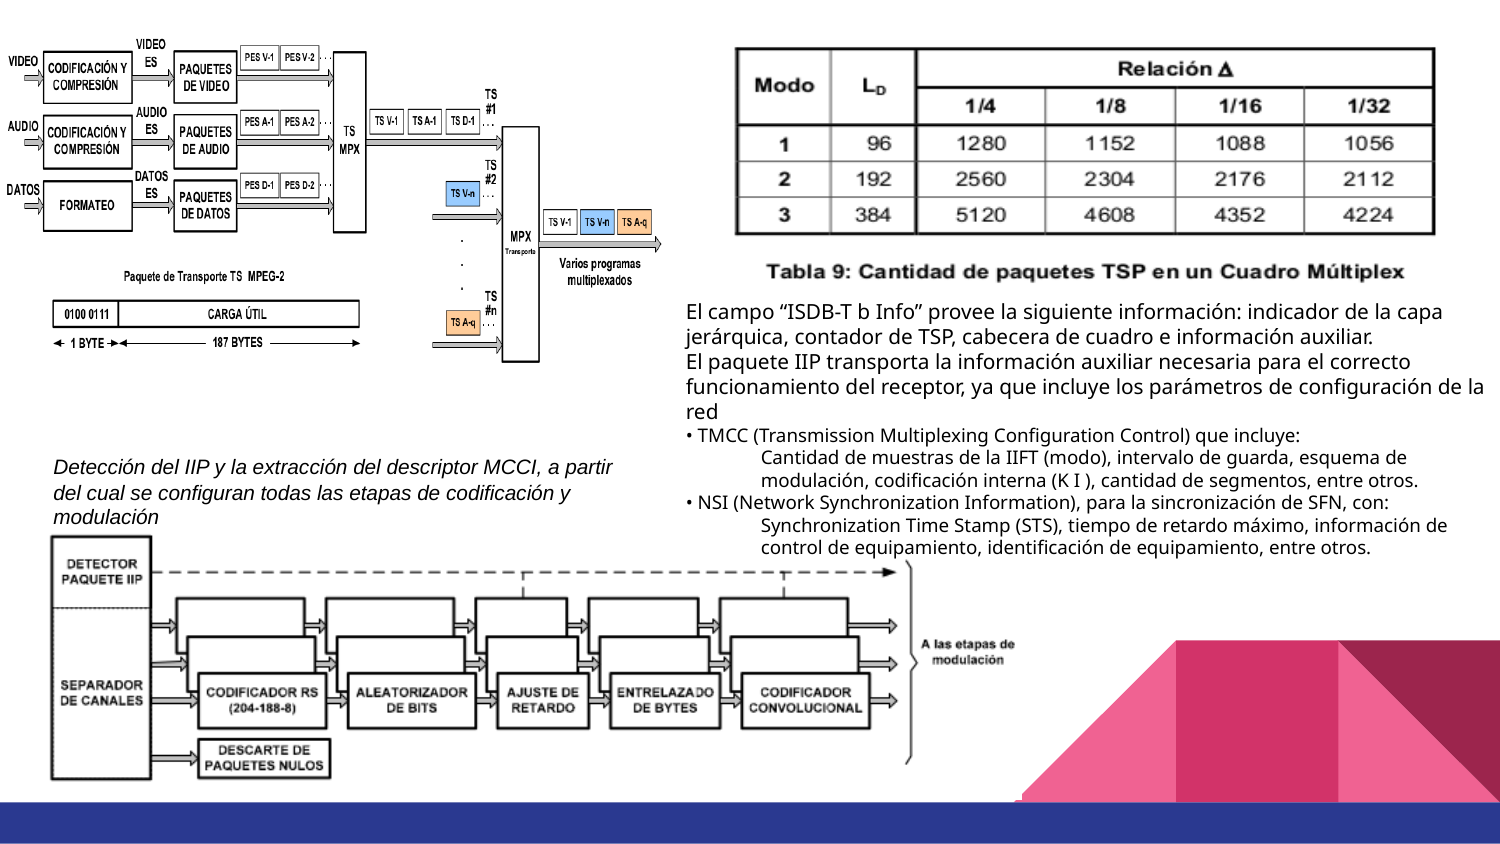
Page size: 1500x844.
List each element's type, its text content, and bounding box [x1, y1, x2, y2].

text_box Detección del IIP y la extracción del descriptor MCCI, a partir del cual se configuran todas las etapas de codificación y modulación [38, 439, 630, 517]
picture [0, 23, 671, 379]
picture [25, 516, 1022, 800]
picture [730, 40, 1441, 292]
text_box El campo “ISDB-T b Info” provee la siguiente información: indicador de la capa jerárquica, contador de TSP, cabecera de cuadro e información auxiliar. El paquete IIP transporta la información auxiliar necesaria para el correcto funcionamiento del receptor, ya que incluye los parámetros de configuración de la red • TMCC (Transmission Multiplexing Configuration Control) que incluye: Cantidad de muestras de la IIFT (modo), intervalo de guarda, esquema de modulación, codificación interna (K I ), cantidad de segmentos, entre otros. • NSI (Network Synchronization Information), para la sincronización de SFN, con: Synchronization Time Stamp (STS), tiempo de retardo máximo, información de control de equipamiento, identificación de equipamiento, entre otros. [670, 283, 1500, 580]
